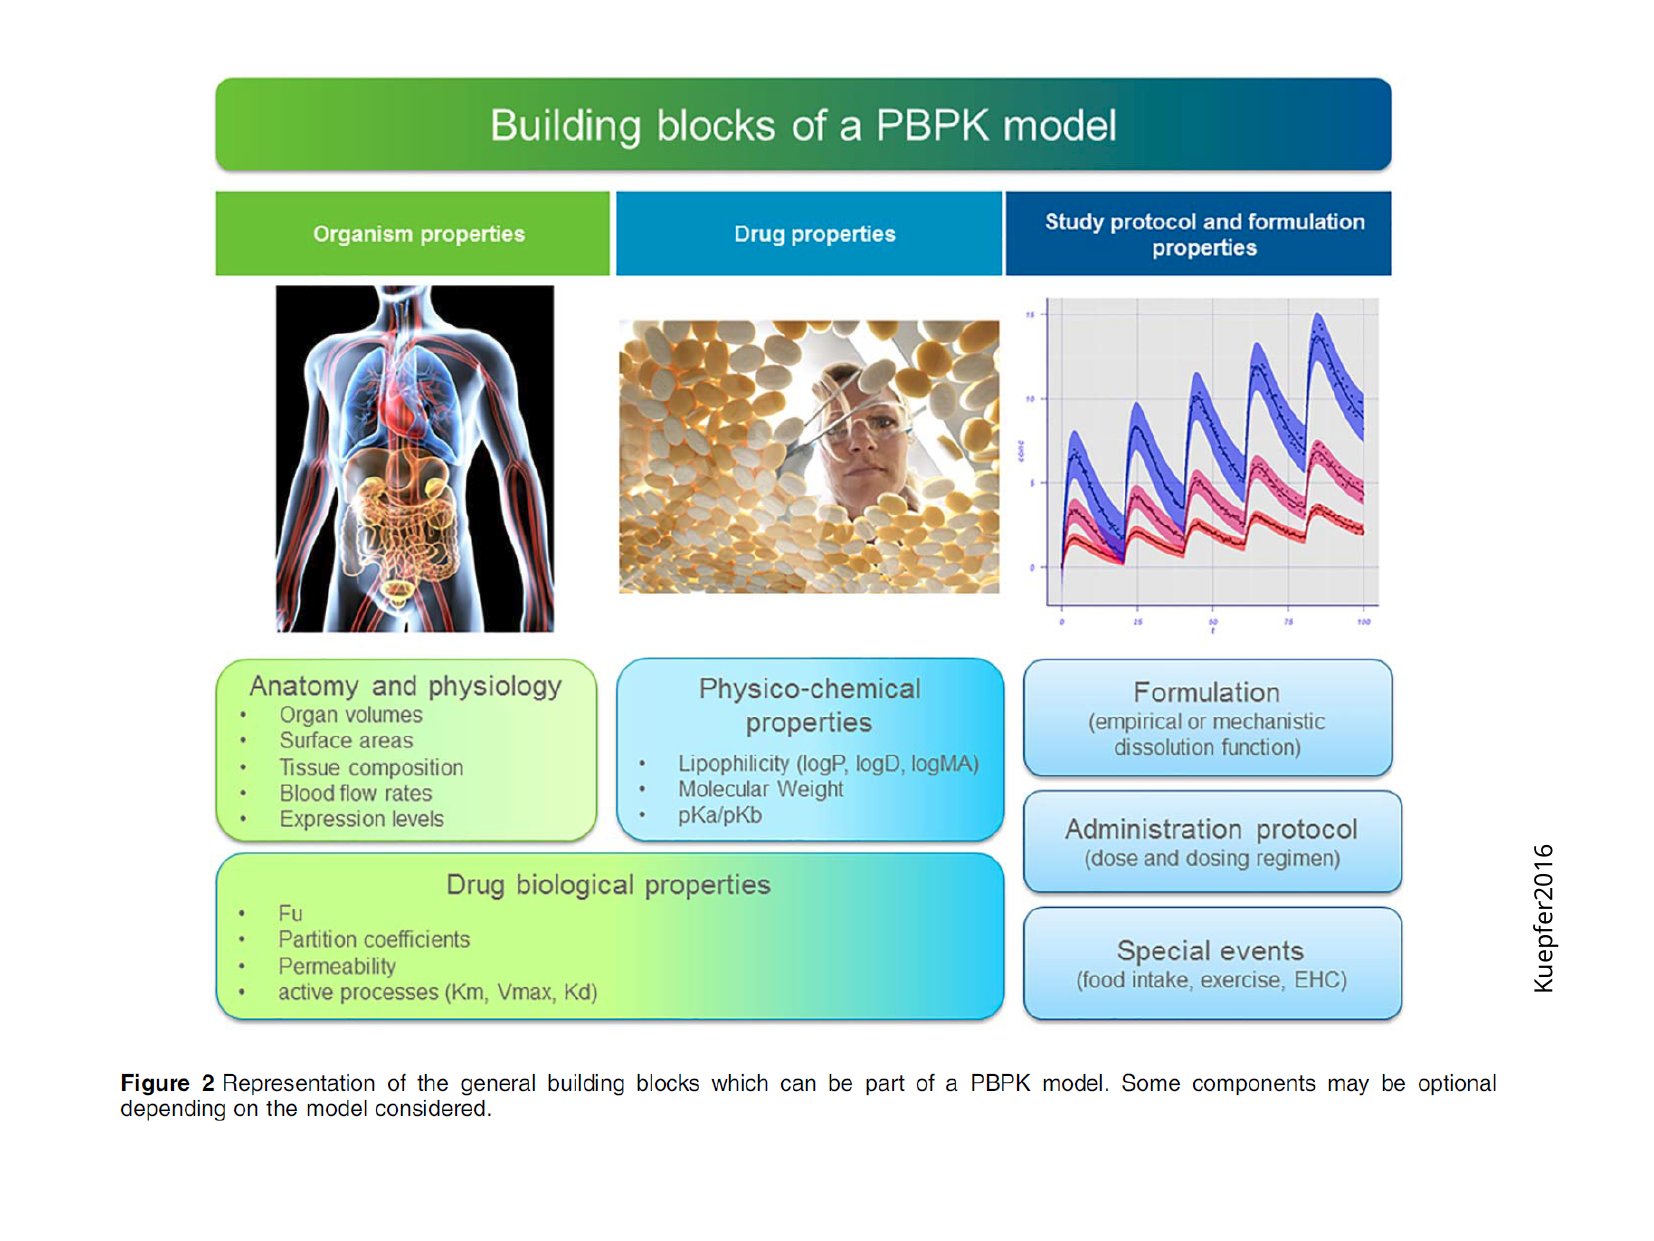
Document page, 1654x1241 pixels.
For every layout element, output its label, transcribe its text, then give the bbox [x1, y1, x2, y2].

picture [120, 74, 1496, 1121]
text_box Kuepfer2016 [1518, 765, 1576, 1010]
